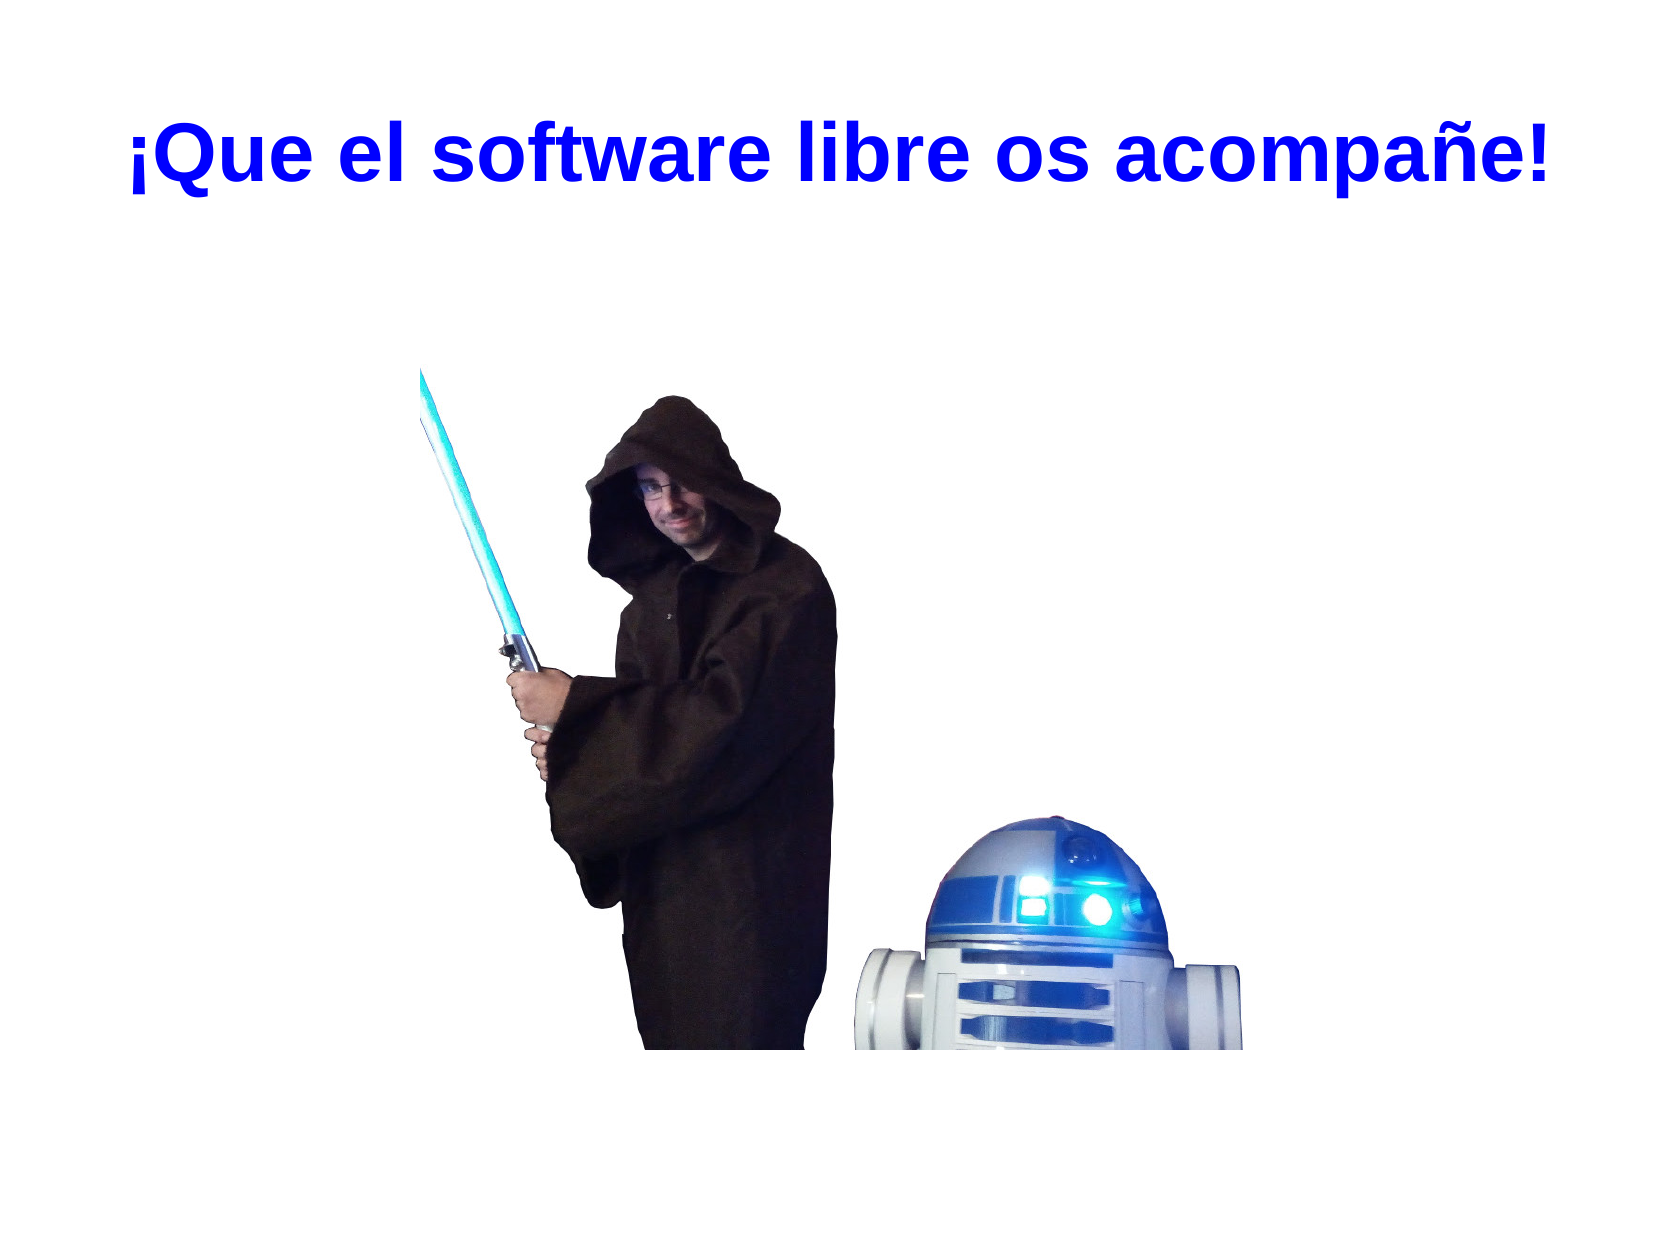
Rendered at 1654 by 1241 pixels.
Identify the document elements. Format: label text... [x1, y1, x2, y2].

text_box ¡Que el software libre os acompañe! [90, 99, 1591, 301]
picture [420, 341, 1274, 1051]
